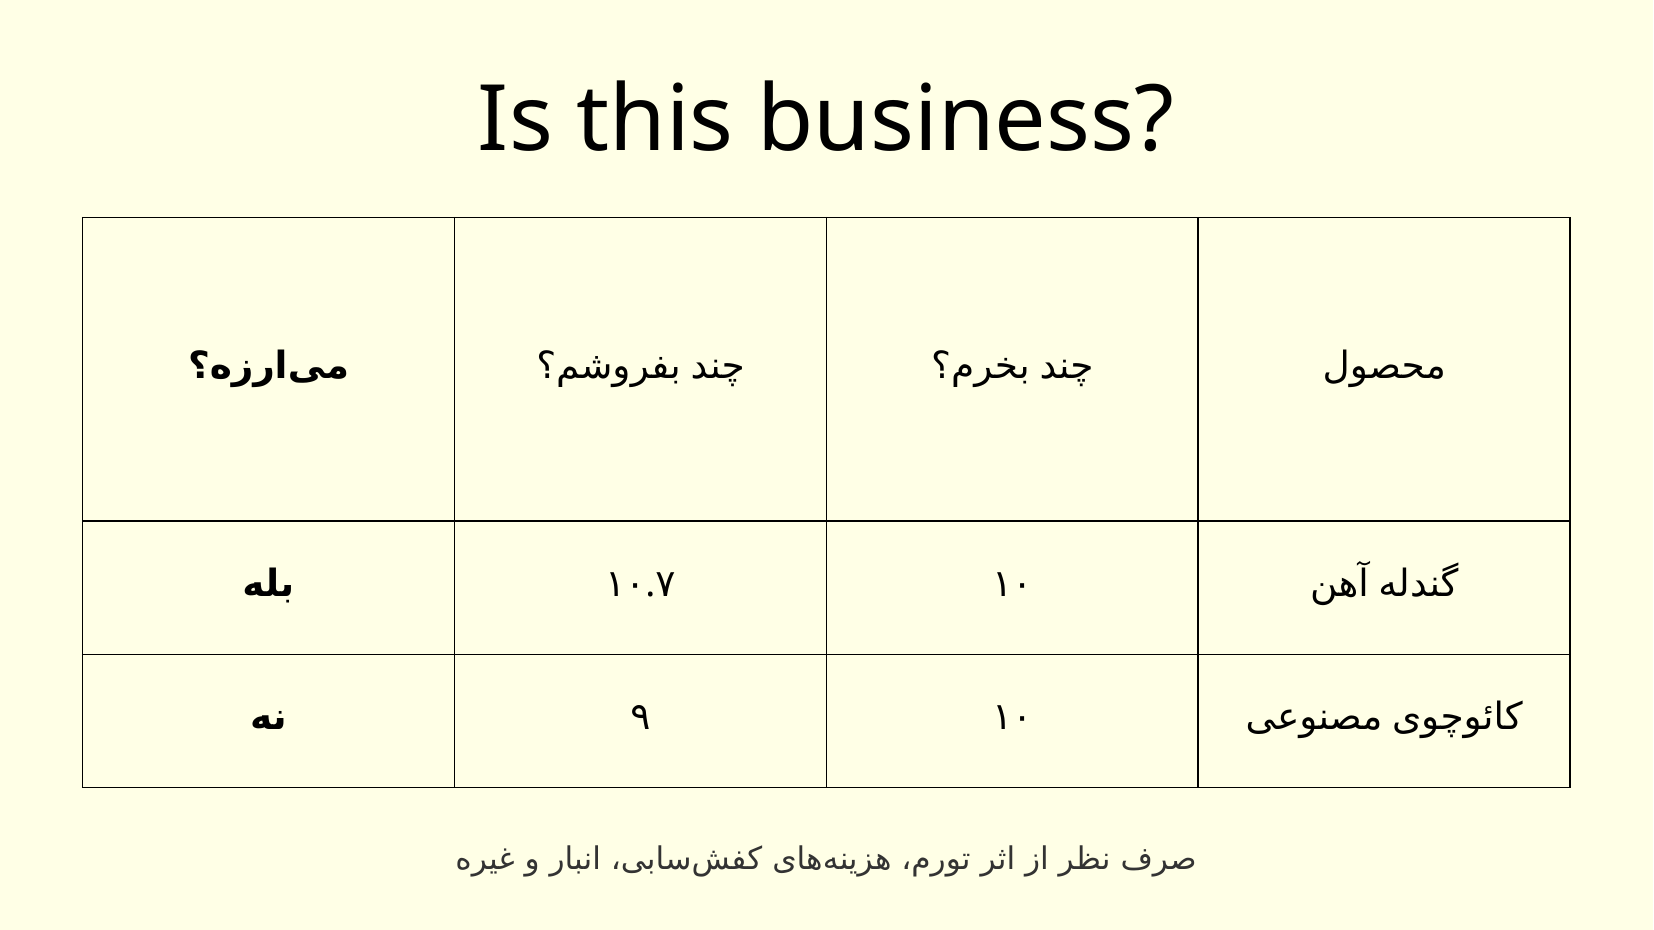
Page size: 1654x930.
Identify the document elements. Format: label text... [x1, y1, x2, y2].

table_cell ۱۰ [827, 655, 1197, 787]
table_cell بله [83, 522, 454, 654]
title Is this business? [82, 35, 1571, 195]
table_cell گندله آهن [1199, 522, 1569, 654]
table_header چند بفروشم؟ [455, 218, 826, 520]
table_cell نه [83, 655, 454, 787]
table_header چند بخرم؟ [827, 218, 1197, 520]
table_cell ۹ [455, 655, 826, 787]
table_header می‌ارزه؟ [83, 218, 454, 520]
list صرف نظر از اثر تورم، هزینه‌های کفش‌سابی، انبار و غیره [82, 818, 1571, 901]
table_cell ۱۰ [827, 522, 1197, 654]
table_header محصول [1199, 218, 1569, 520]
table_cell کائوچوی مصنوعی [1199, 655, 1569, 787]
table_cell ۱۰.۷ [455, 522, 826, 654]
